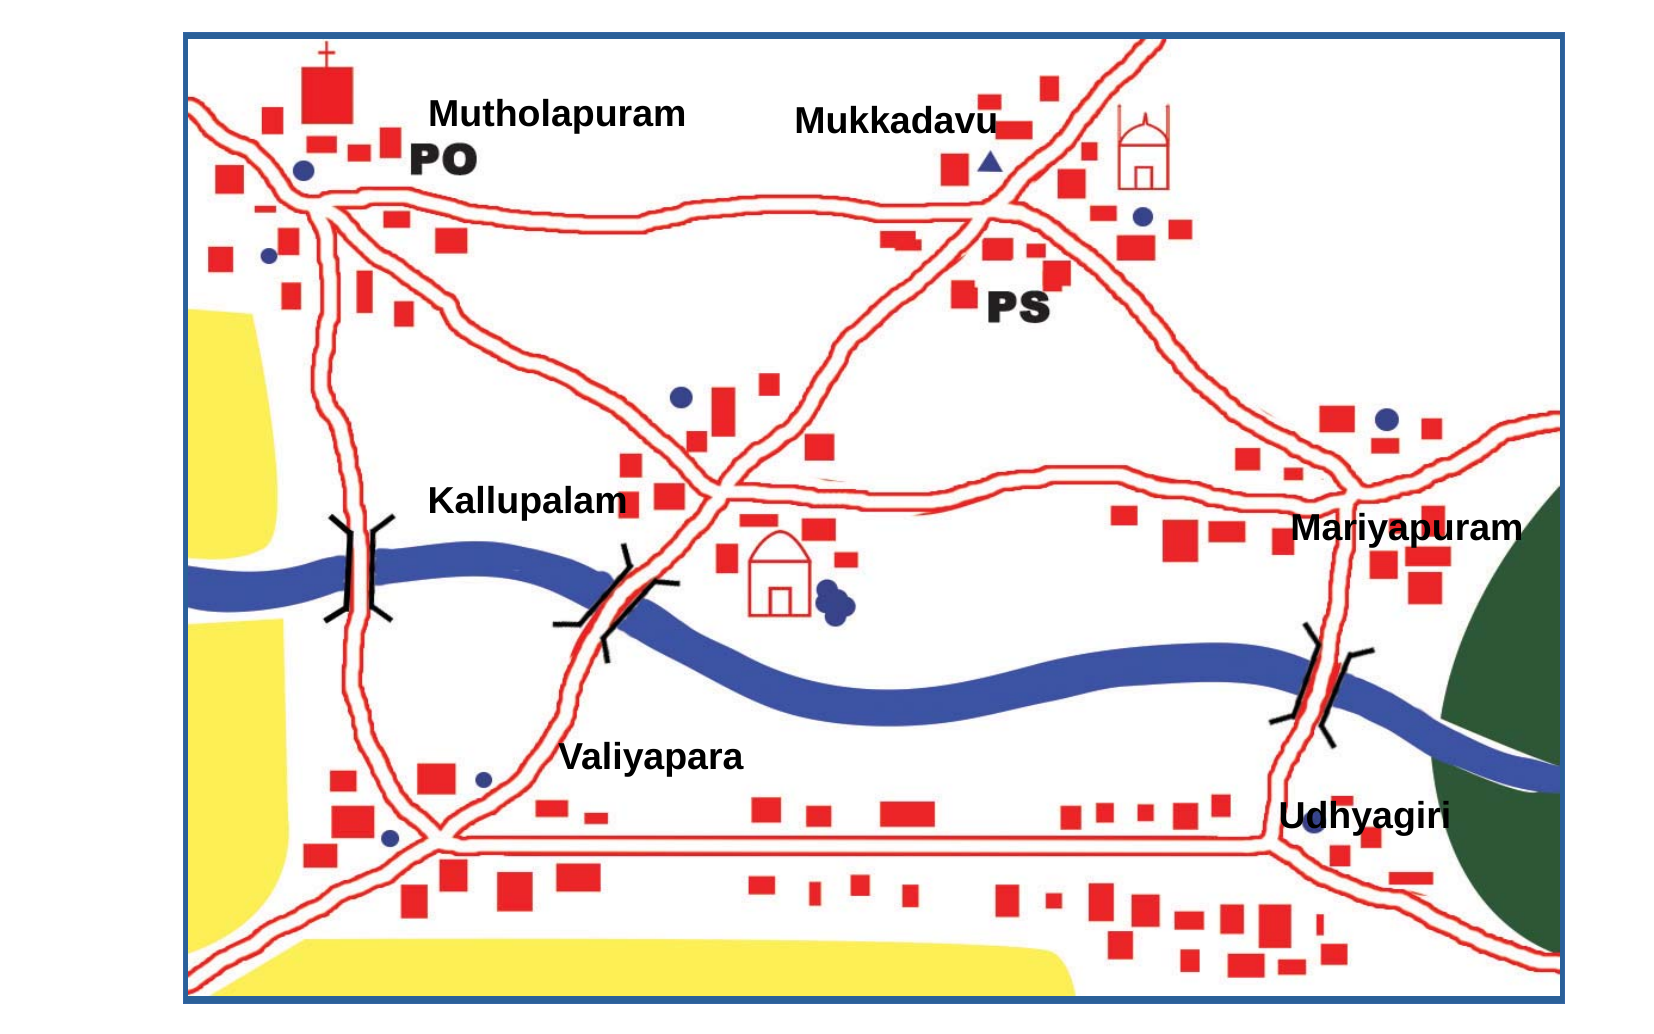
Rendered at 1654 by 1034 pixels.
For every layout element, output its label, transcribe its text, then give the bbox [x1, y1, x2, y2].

text_box Valiyapara [543, 728, 759, 801]
text_box Mutholapuram [413, 85, 702, 158]
text_box Mariyapuram [1275, 498, 1560, 571]
text_box Kallupalam [412, 472, 643, 545]
text_box Mukkadavu [779, 91, 1016, 165]
picture [188, 39, 1560, 996]
text_box [183, 32, 1565, 1004]
text_box Udhyagiri [1263, 787, 1467, 860]
